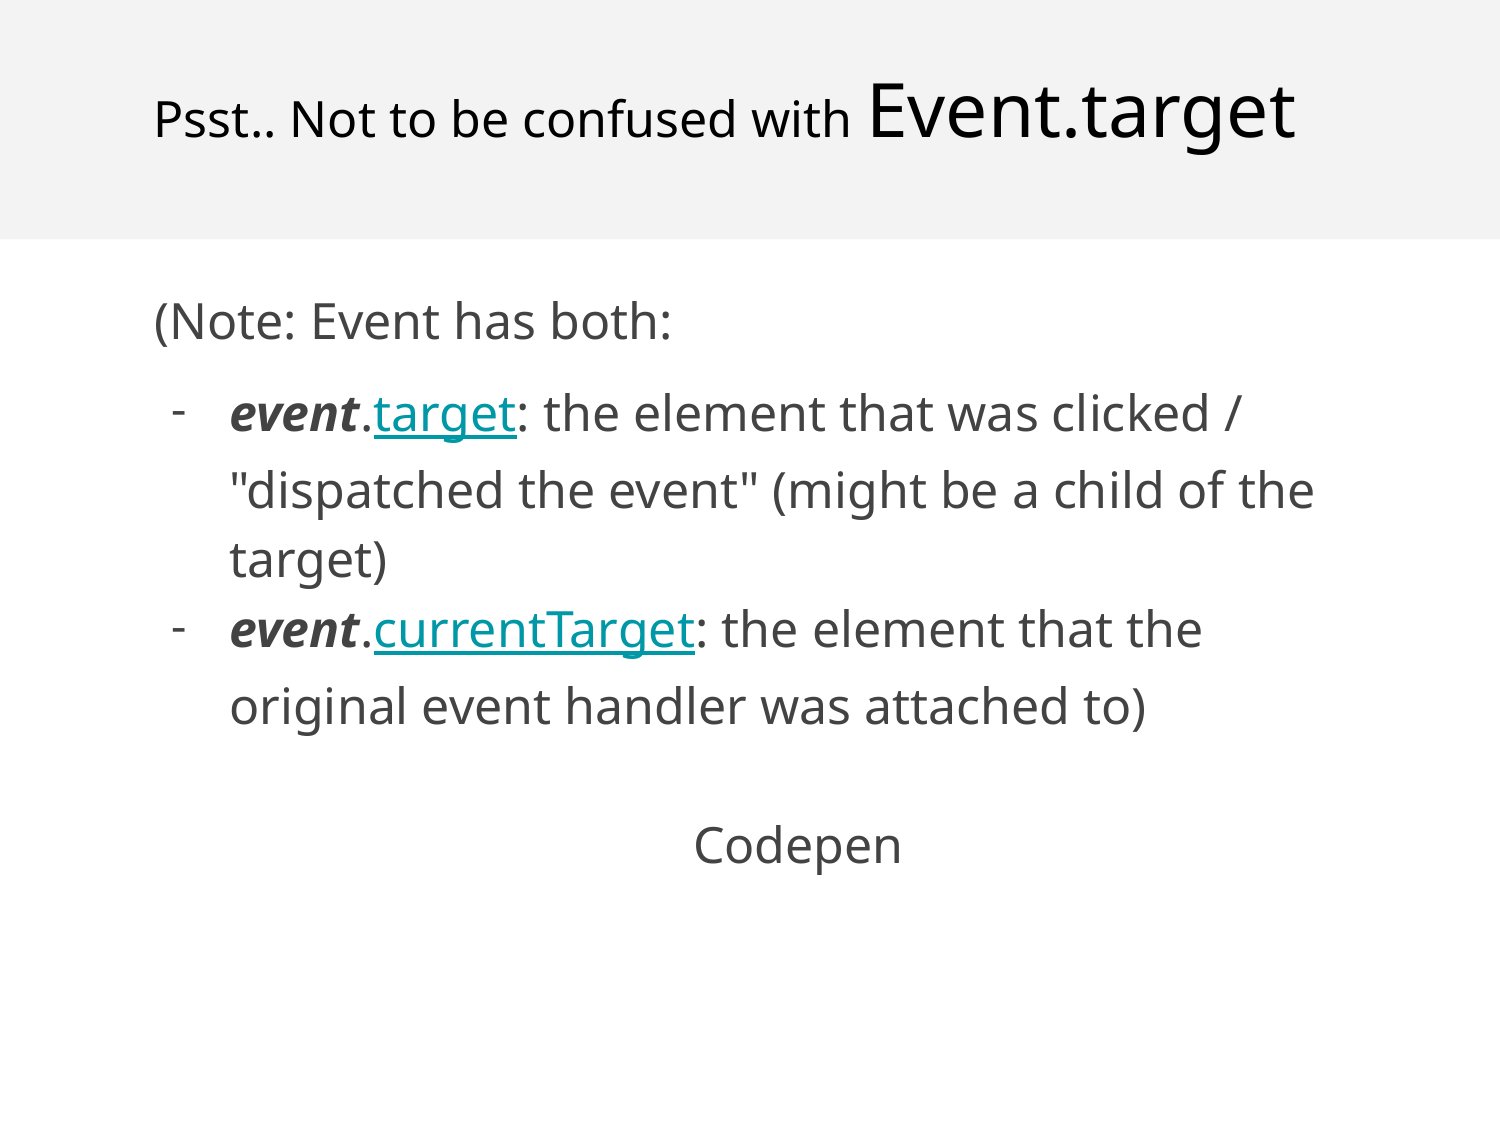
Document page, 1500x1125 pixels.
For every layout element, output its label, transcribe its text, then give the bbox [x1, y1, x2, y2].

list (Note: Event has both: event.target: the element that was clicked / "dispatched the event" (might be a child of the target) event.currentTarget: the element that the original event handler was attached to) Codepen [139, 266, 1383, 717]
title Psst.. Not to be confused with Event.target [138, 47, 1382, 173]
